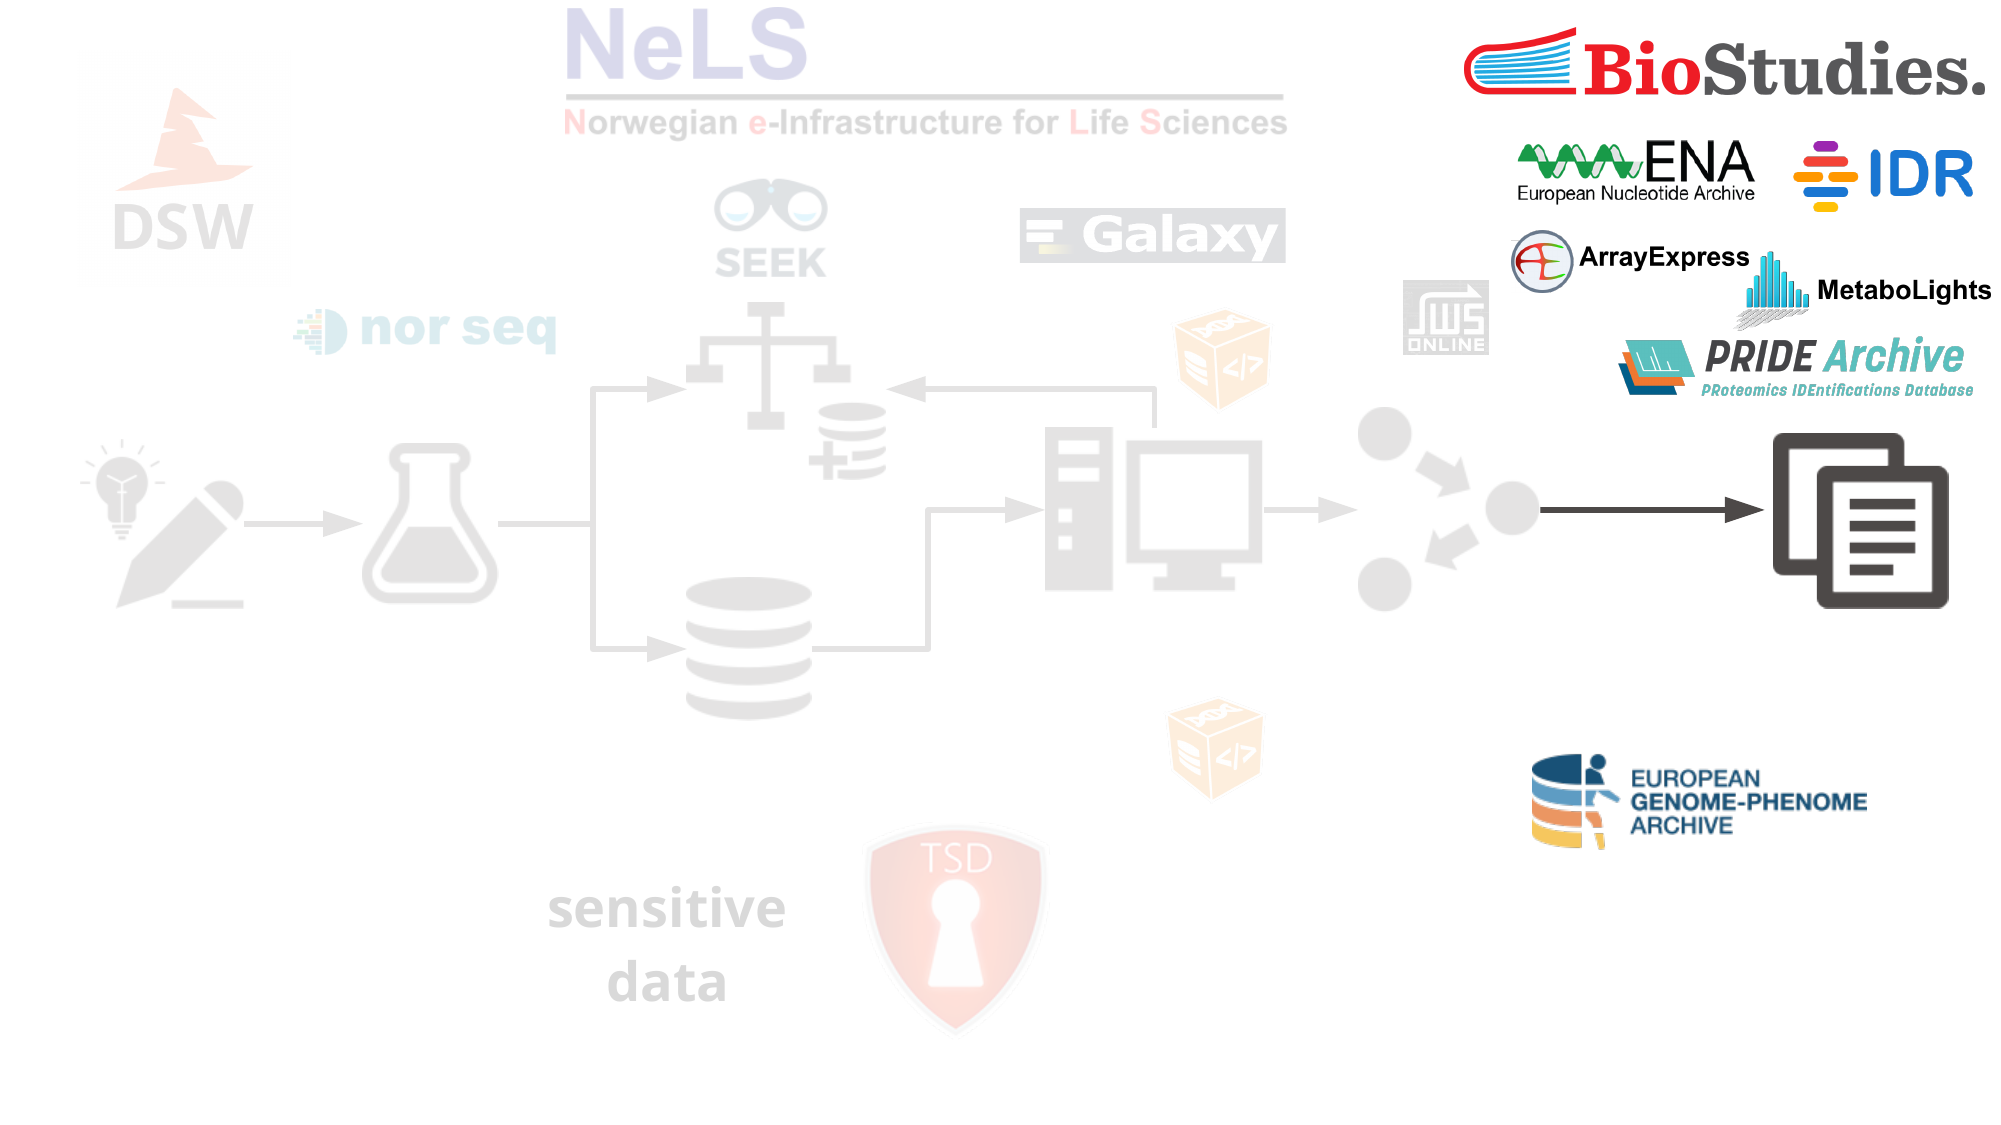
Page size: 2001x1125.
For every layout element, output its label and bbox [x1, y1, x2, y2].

picture [1464, 27, 1985, 95]
picture [1618, 336, 1973, 396]
text_box [70, 0, 1541, 1075]
picture [1532, 750, 1867, 851]
picture [1793, 141, 1973, 212]
picture [1511, 135, 1762, 207]
picture [1773, 433, 1949, 609]
picture [1511, 230, 1991, 333]
